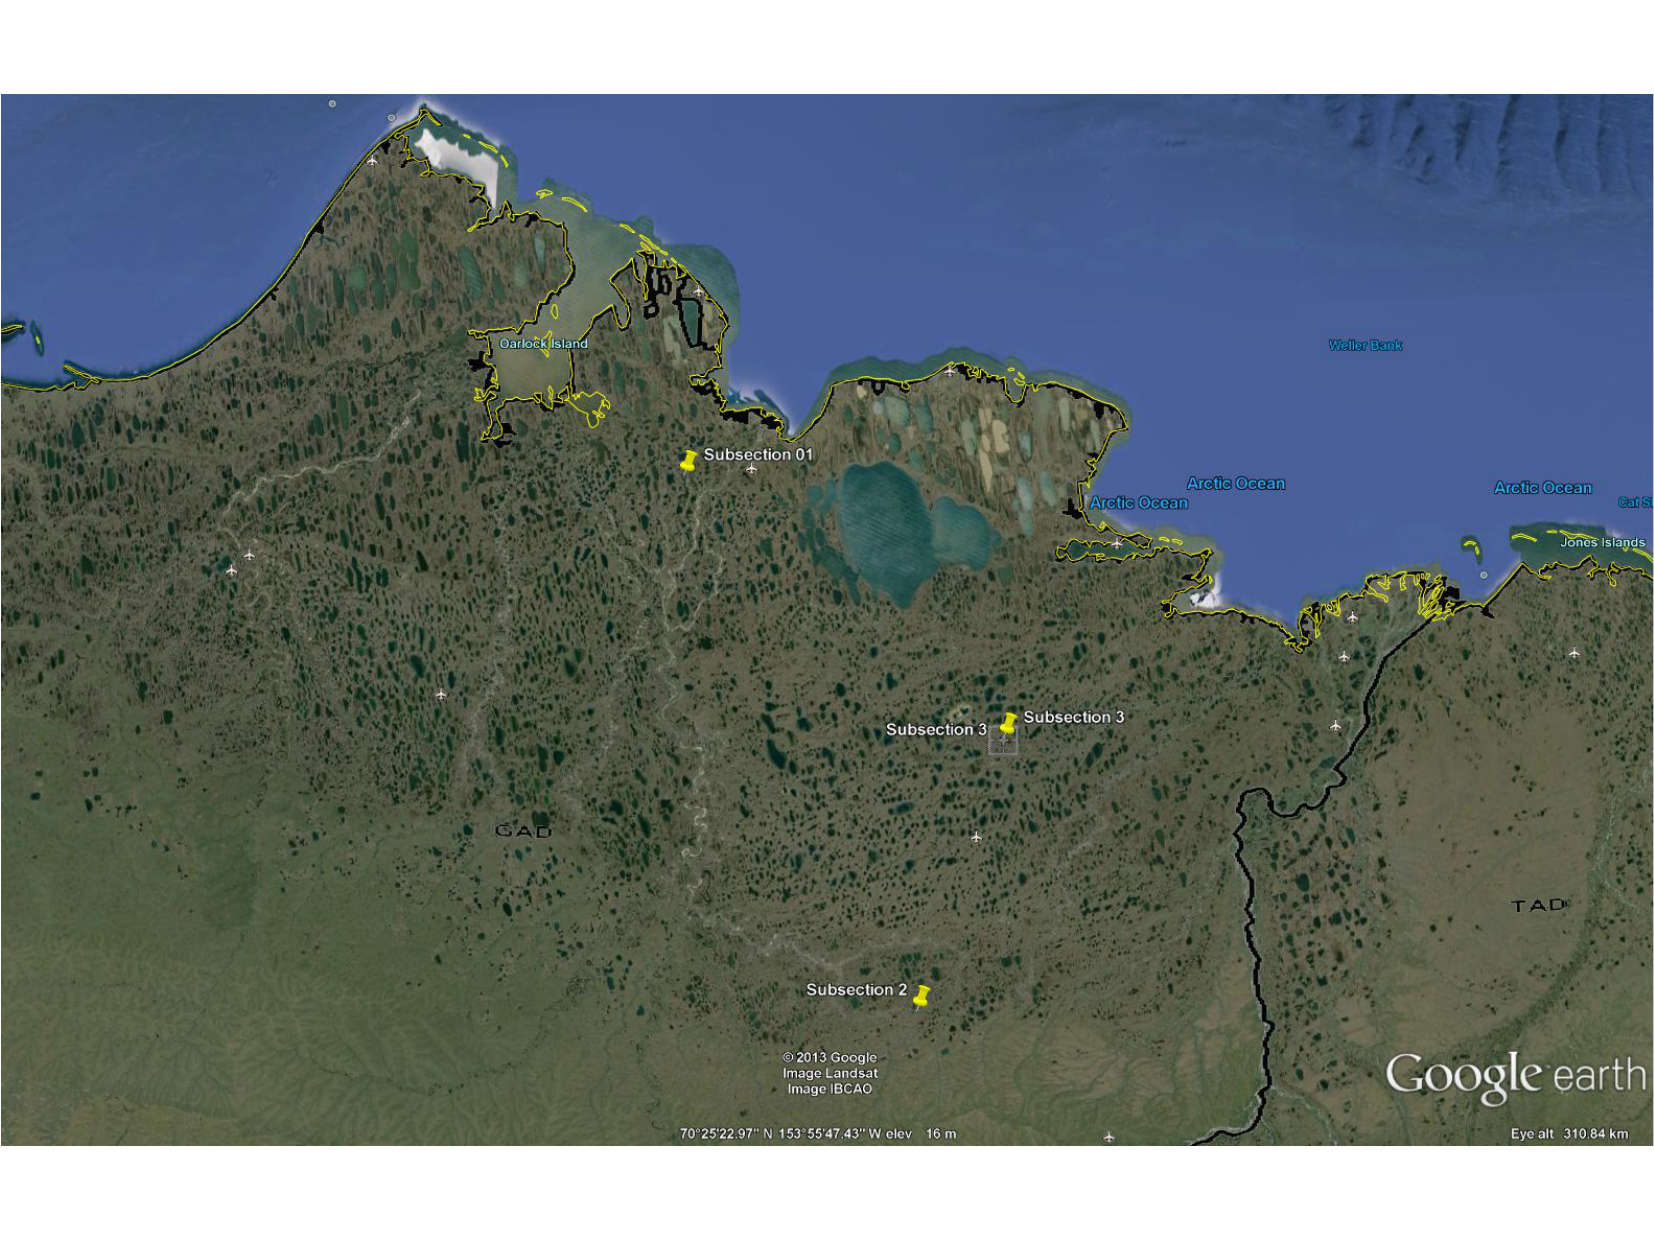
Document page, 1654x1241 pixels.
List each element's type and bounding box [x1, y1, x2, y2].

picture [1, 94, 1654, 1146]
